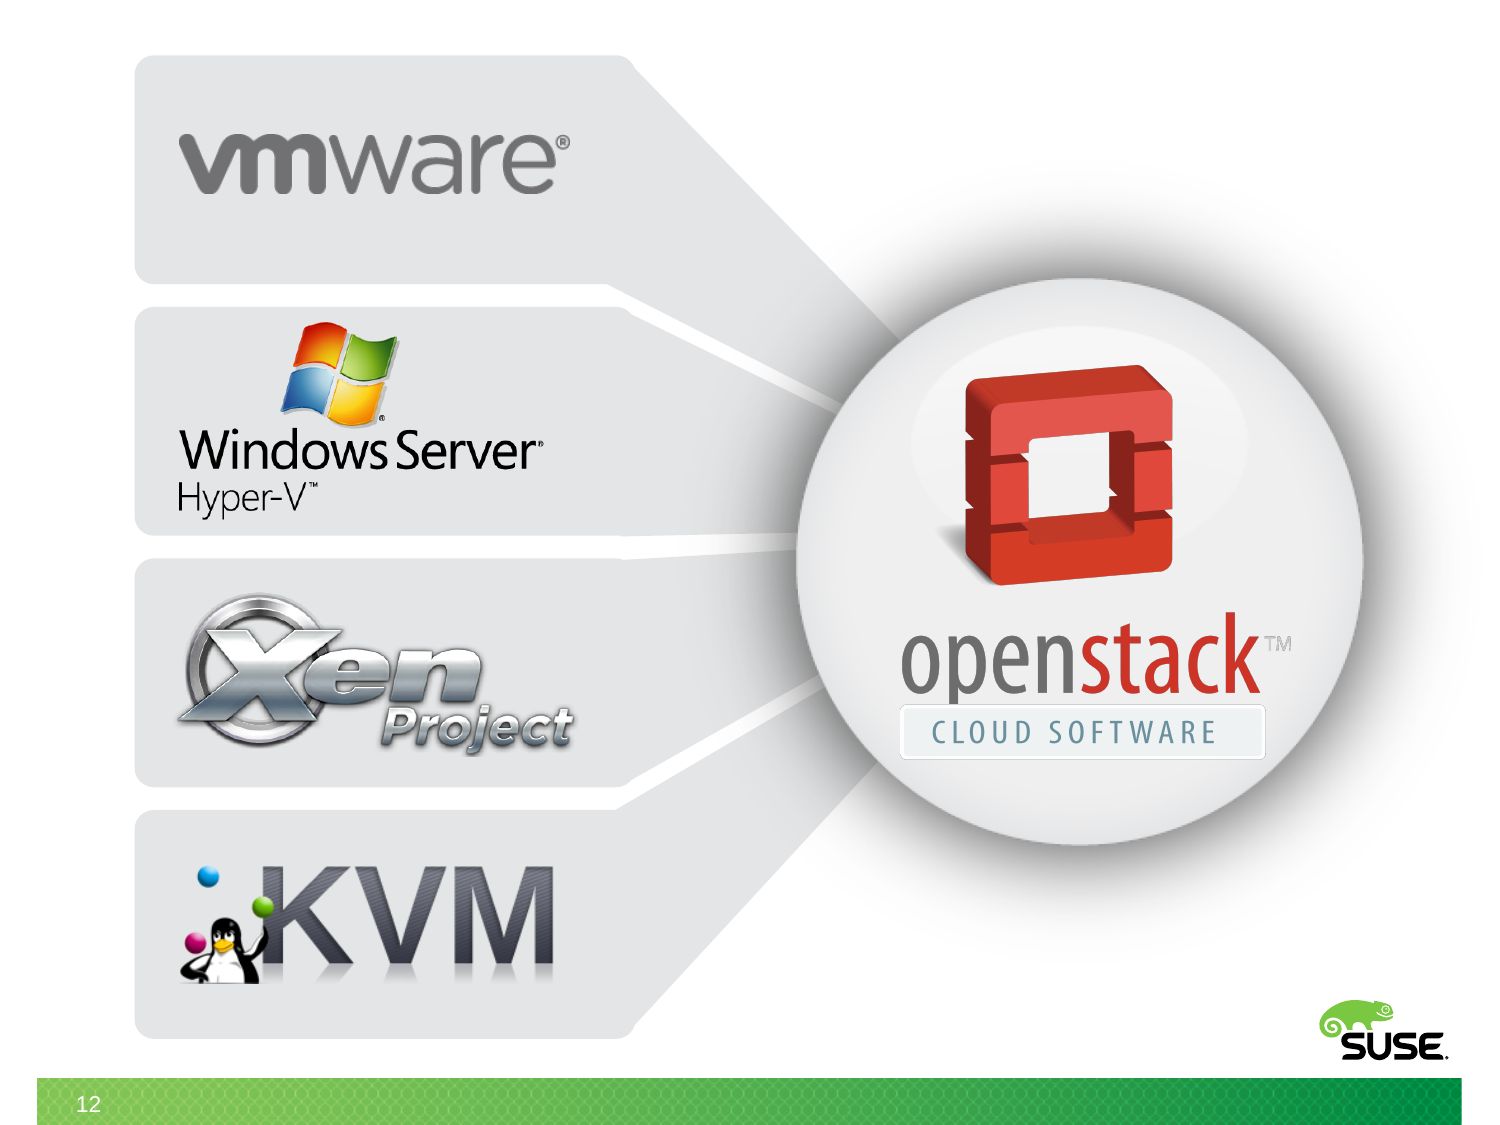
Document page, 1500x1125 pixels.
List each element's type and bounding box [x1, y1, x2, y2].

picture [660, 142, 1500, 983]
picture [179, 322, 545, 520]
text_box [134, 306, 660, 537]
picture [179, 134, 570, 194]
text_box [134, 557, 660, 788]
picture [37, 1078, 1462, 1125]
picture [173, 590, 579, 757]
picture [179, 865, 560, 984]
text_box [134, 783, 674, 1039]
text_box [134, 55, 707, 312]
